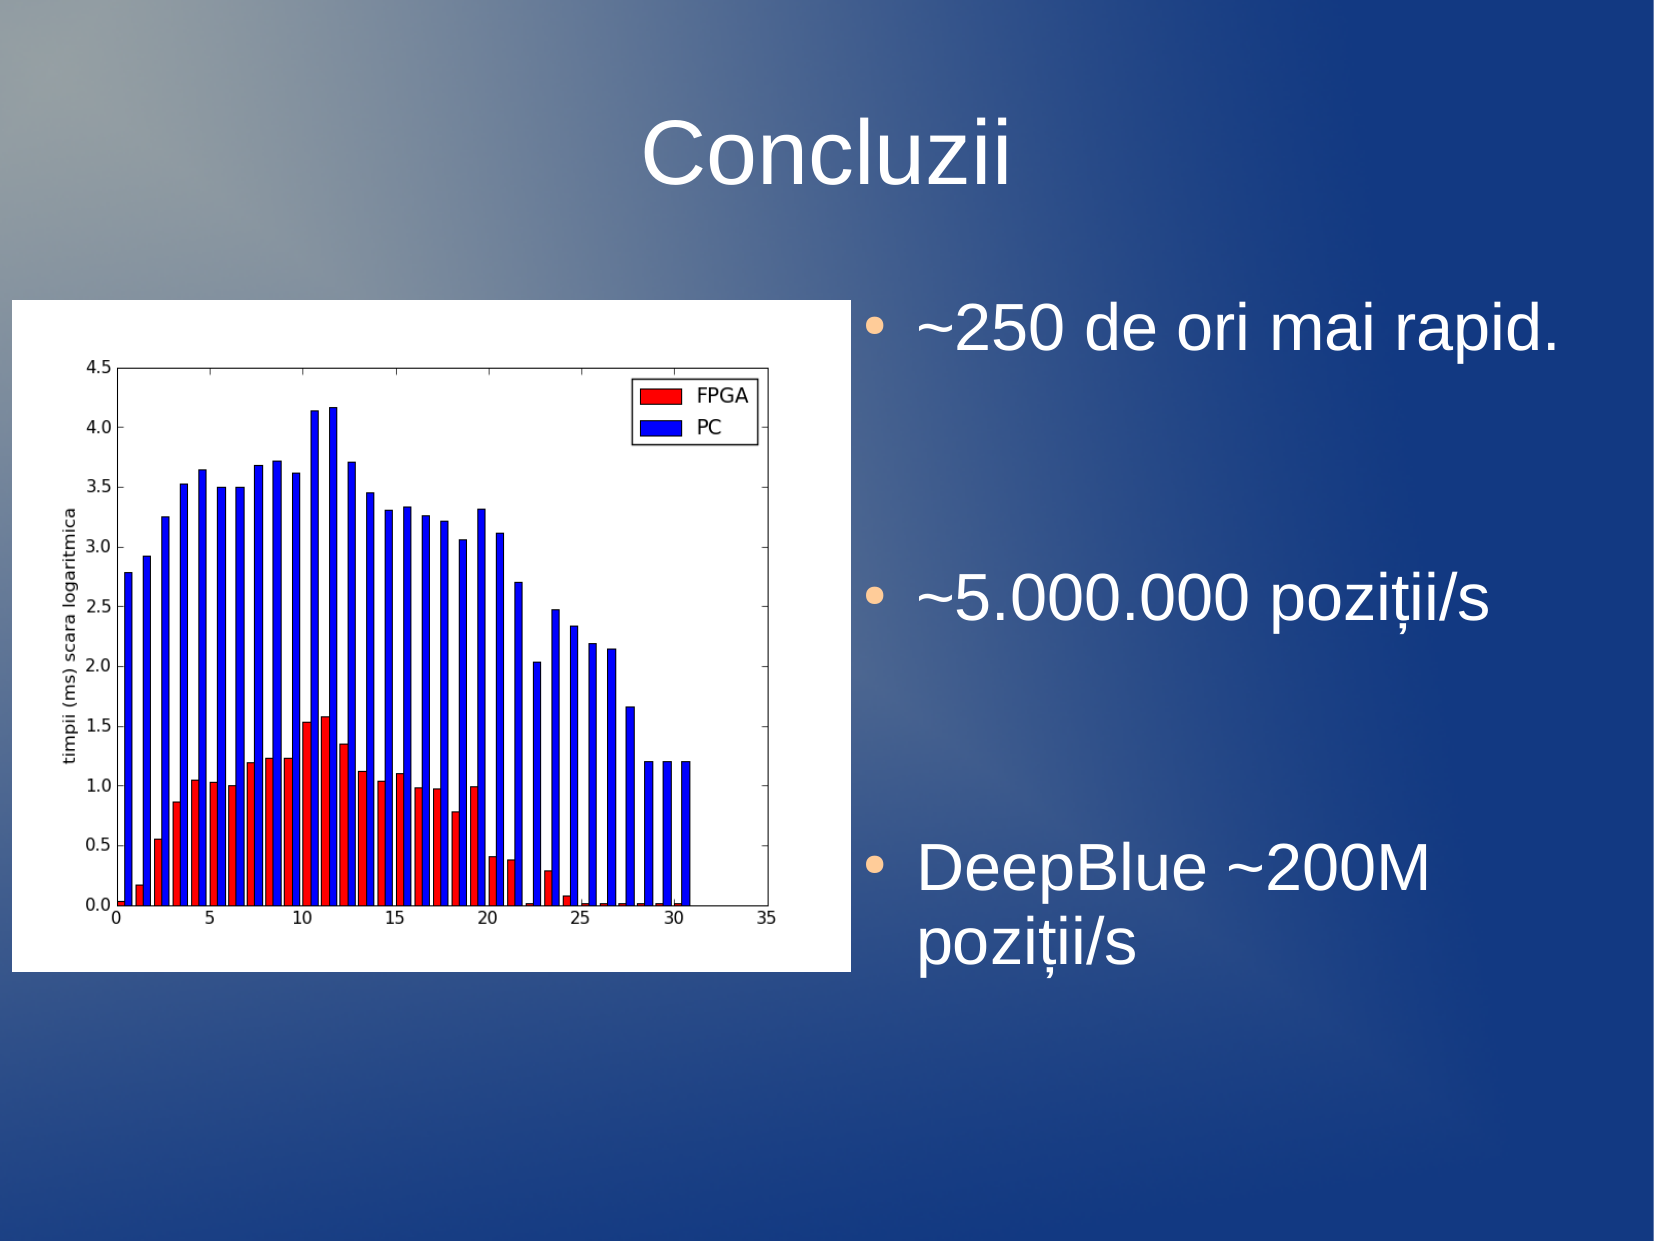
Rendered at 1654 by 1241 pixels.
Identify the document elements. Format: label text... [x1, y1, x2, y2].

picture [0, 0, 1654, 1241]
title Concluzii [82, 49, 1571, 257]
list ~250 de ori mai rapid. ~5.000.000 poziții/s DeepBlue ~200M poziții/s [845, 290, 1572, 1109]
